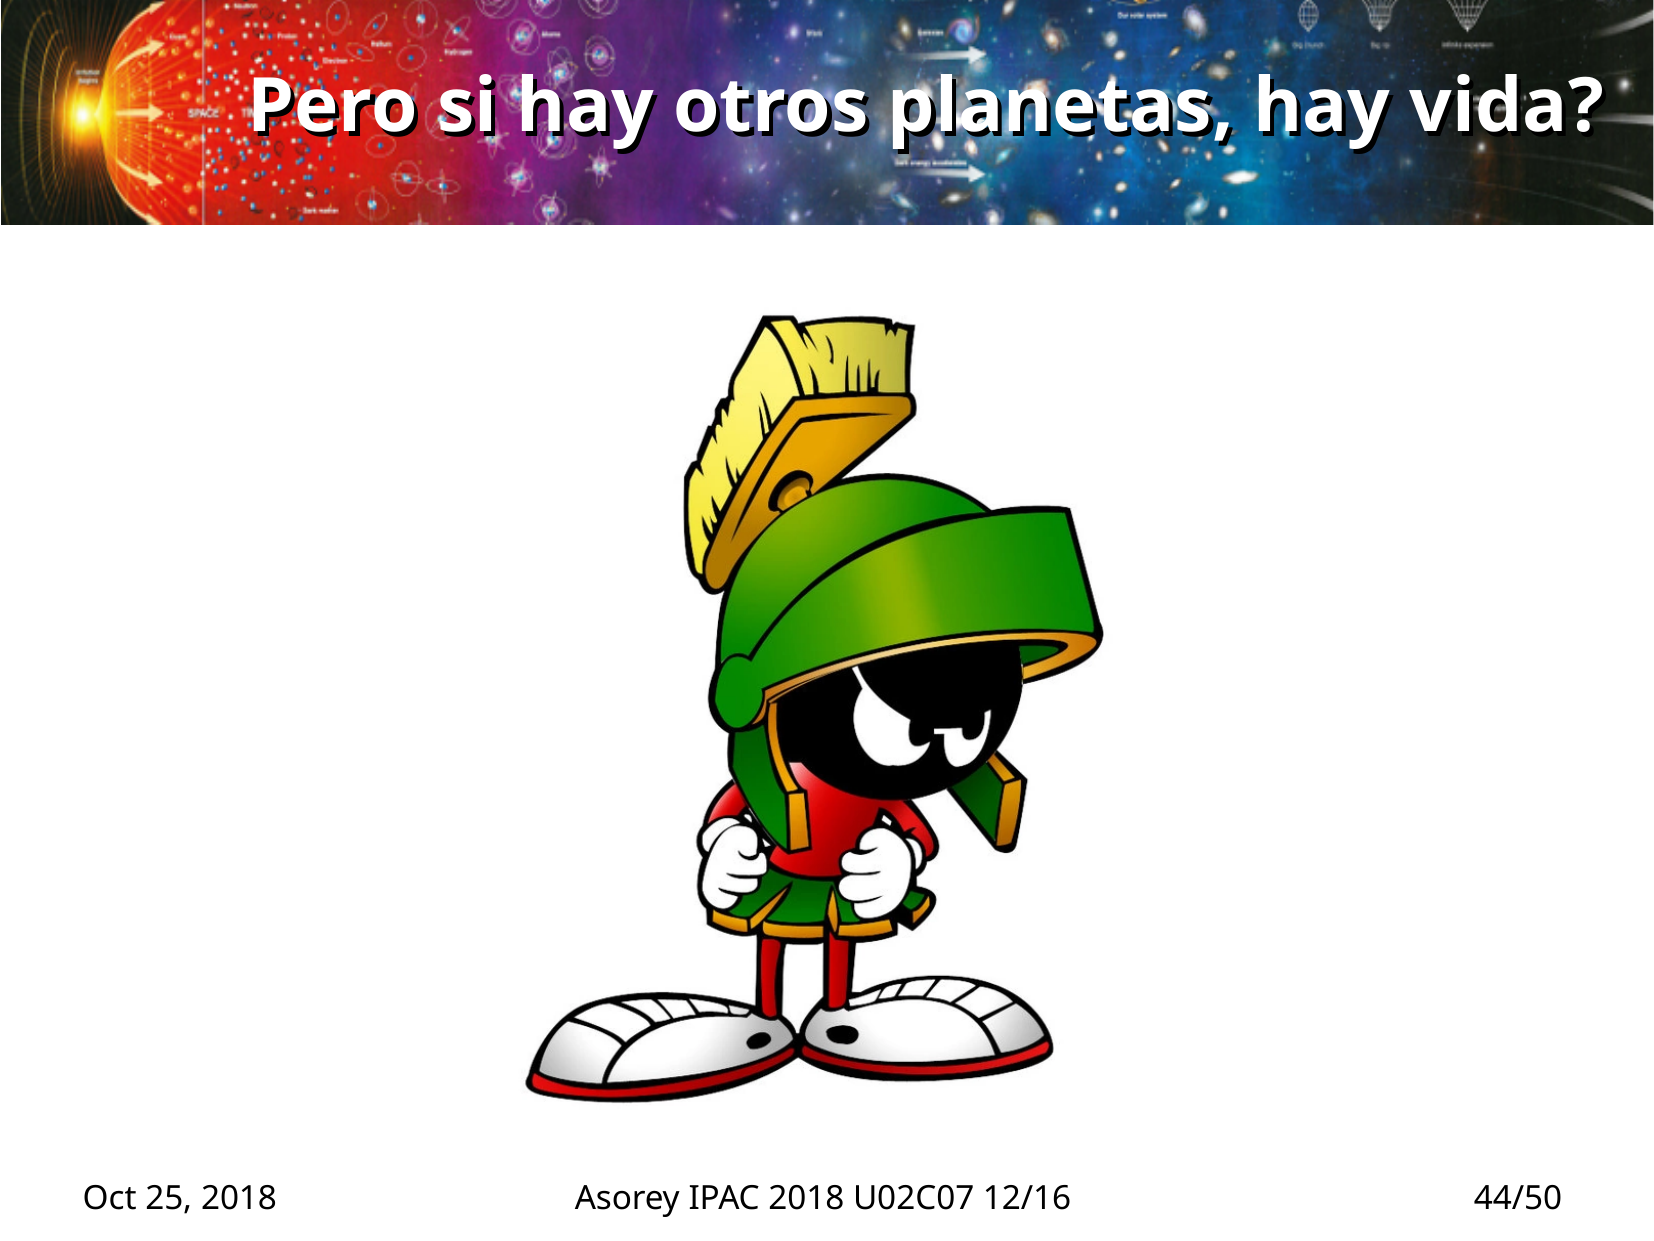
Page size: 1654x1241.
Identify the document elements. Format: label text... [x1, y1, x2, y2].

title Pero si hay otros planetas, hay vida? [45, 15, 1606, 191]
picture [1, 0, 1654, 225]
picture [375, 254, 1276, 1156]
